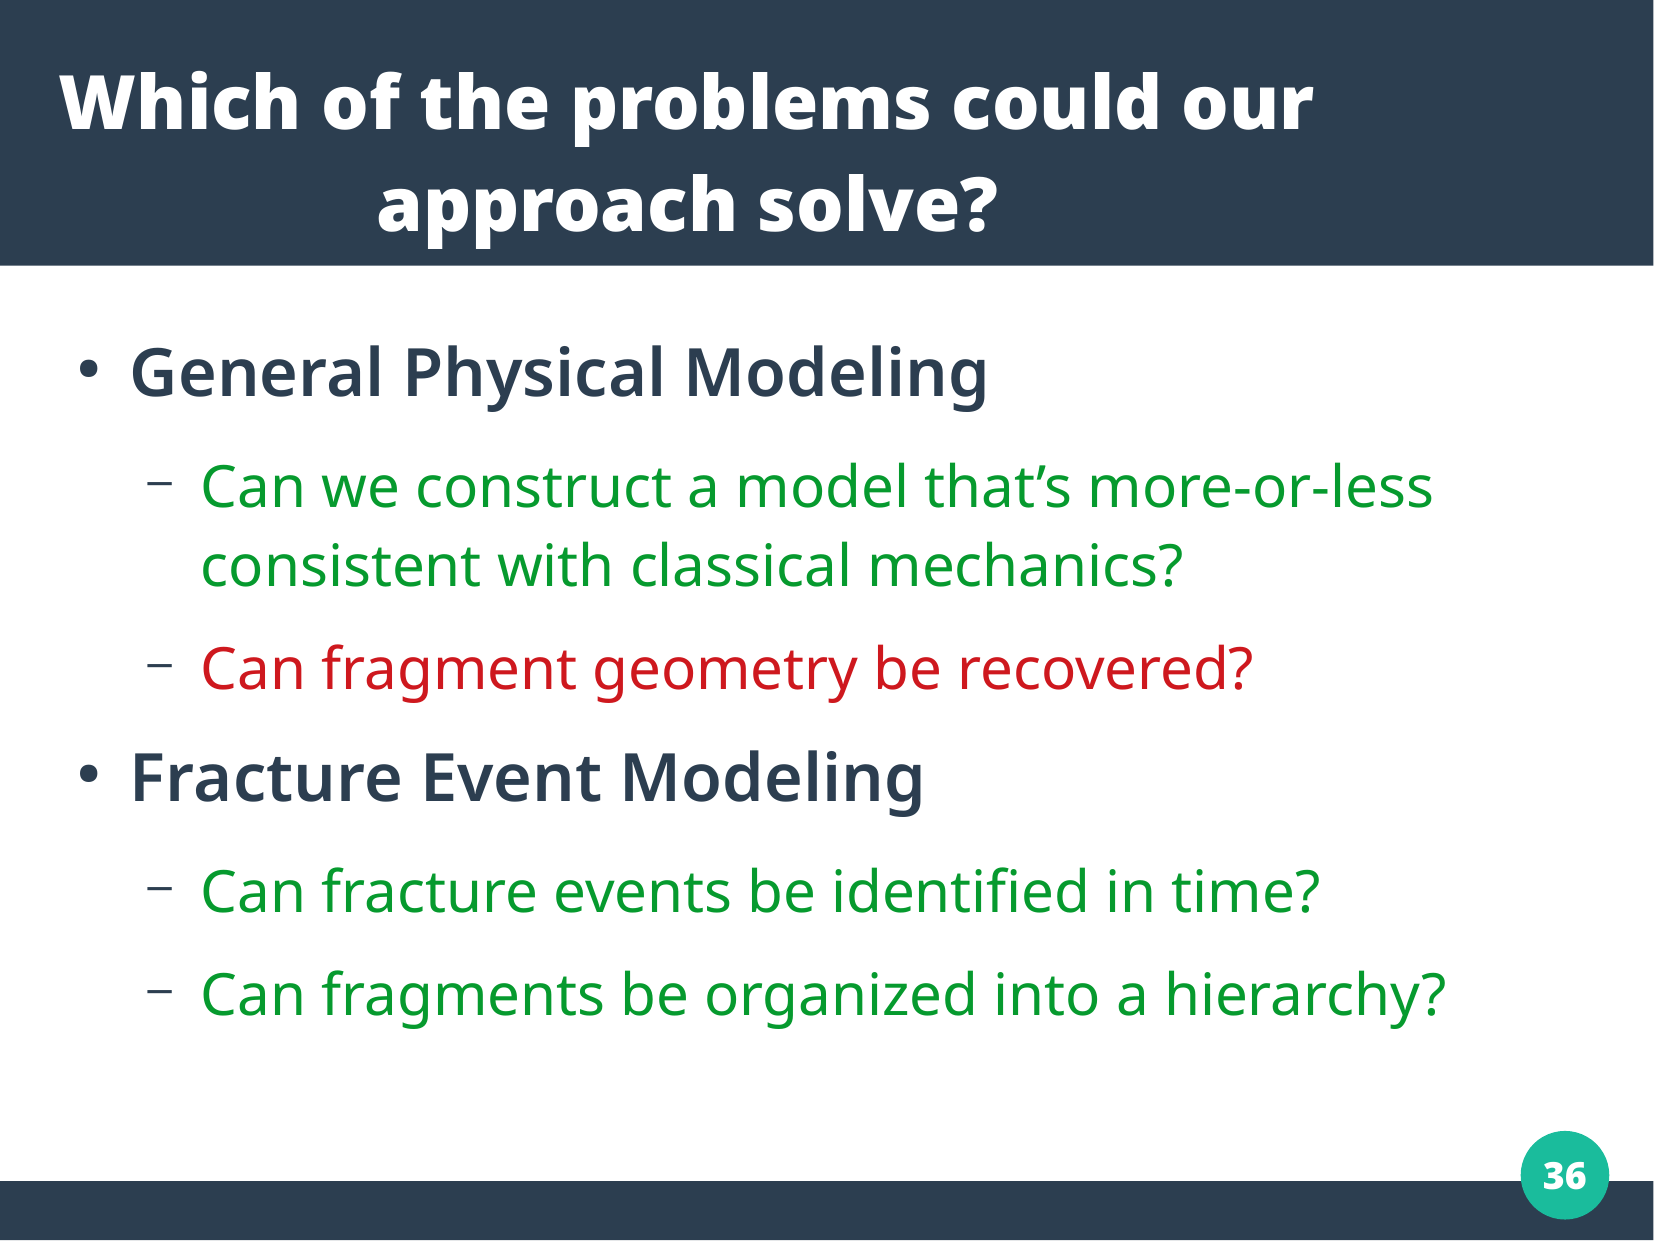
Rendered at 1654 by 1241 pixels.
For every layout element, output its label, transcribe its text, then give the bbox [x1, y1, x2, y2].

list General Physical Modeling Can we construct a model that’s more-or-less consistent with classical mechanics? Can fragment geometry be recovered? Fracture Event Modeling Can fracture events be identified in time? Can fragments be organized into a hierarchy? [59, 324, 1595, 1152]
title Which of the problems could our approach solve? [59, 49, 1595, 207]
